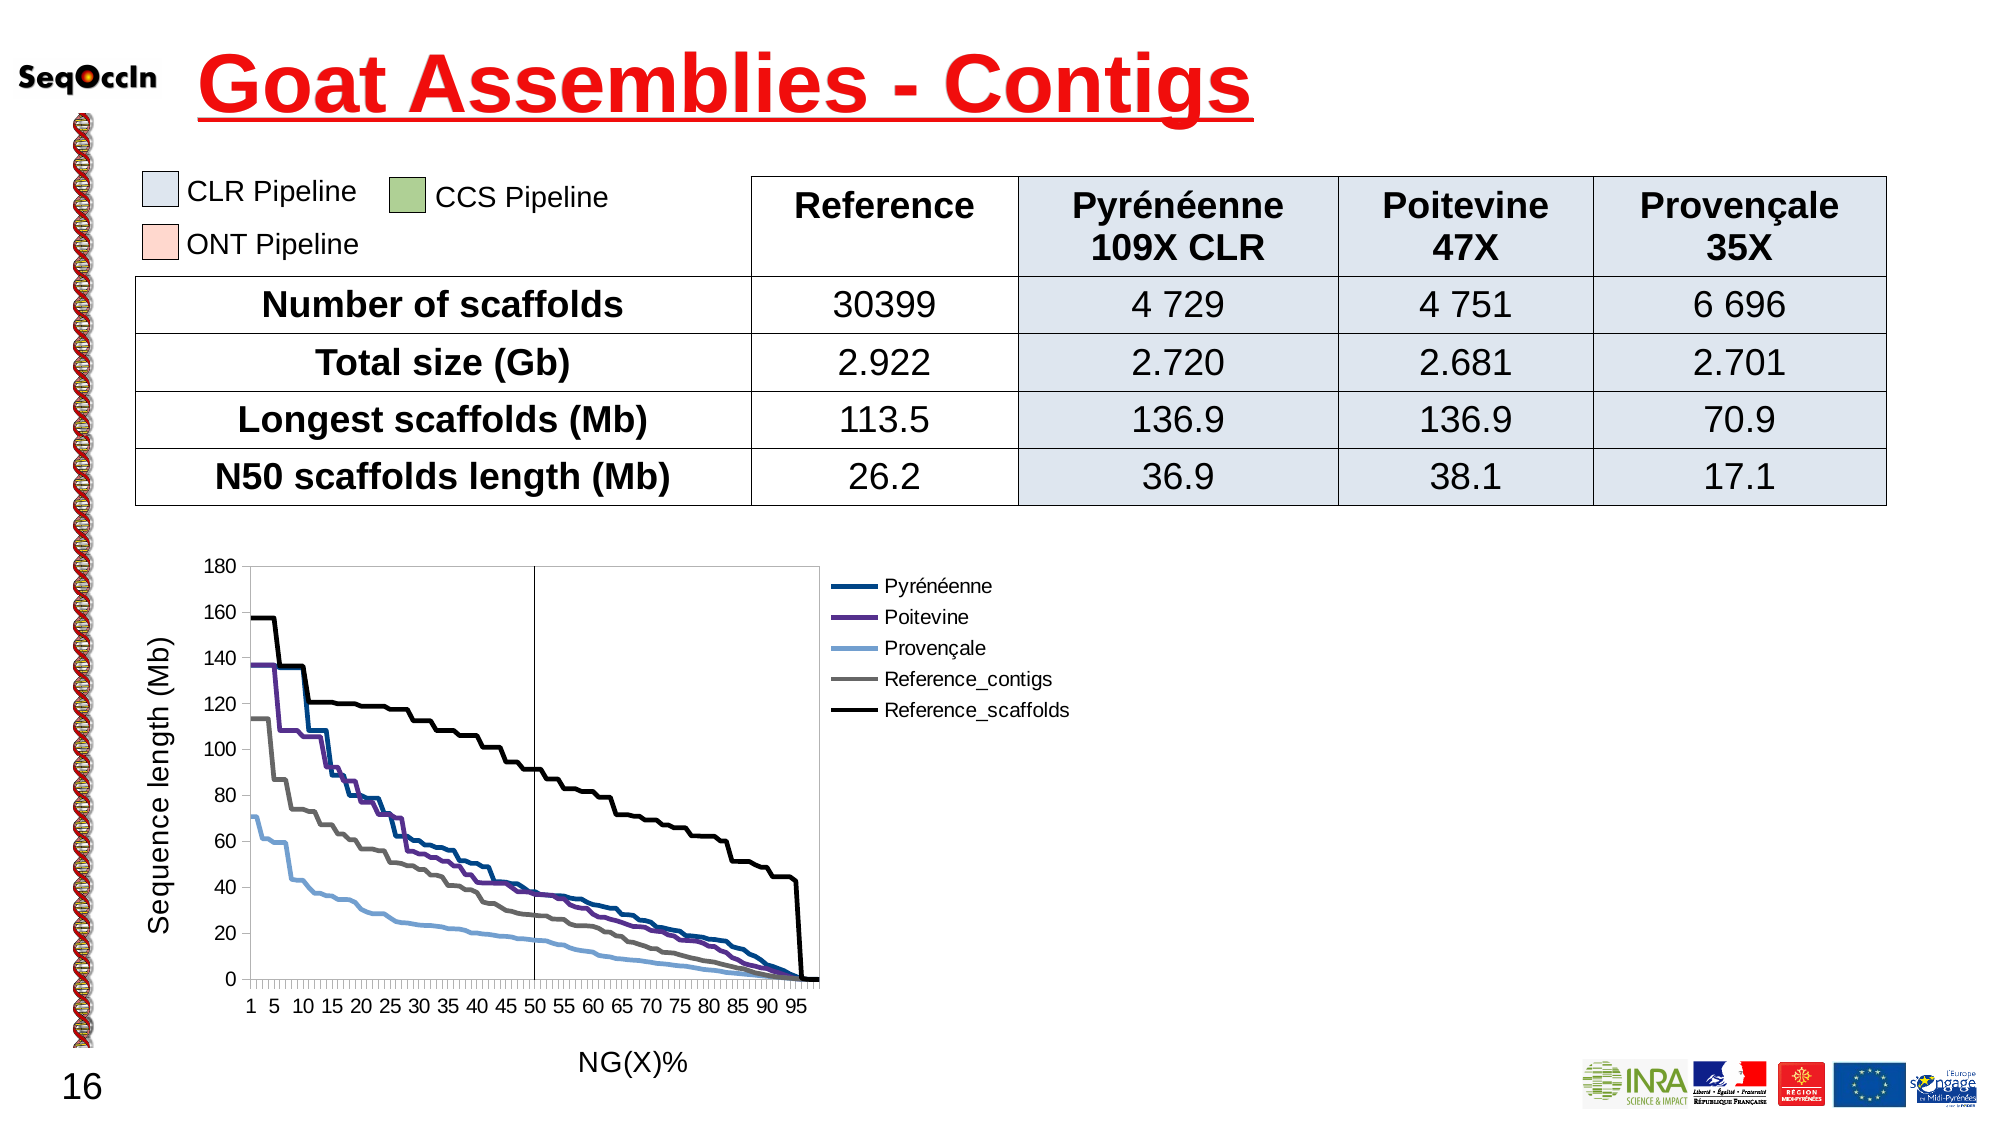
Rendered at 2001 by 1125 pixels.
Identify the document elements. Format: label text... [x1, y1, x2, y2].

table_cell 2.720 [1019, 334, 1338, 391]
table_cell 4 729 [1019, 277, 1338, 333]
table_header [136, 177, 751, 276]
text_box [142, 224, 171, 260]
table_cell 2.922 [752, 334, 1018, 391]
table_cell 70.9 [1594, 392, 1886, 448]
table_header Reference [752, 214, 1018, 276]
table_header Provençale 35X [1594, 177, 1886, 276]
table_cell 4 751 [1339, 277, 1593, 333]
table_cell 26.2 [752, 449, 1018, 505]
table_cell Number of scaffolds [136, 277, 751, 333]
table_cell 6 696 [1594, 277, 1886, 333]
table_header Poitevine 47X [1339, 214, 1593, 276]
table_cell 113.5 [752, 392, 1018, 448]
table_cell 2.681 [1339, 334, 1593, 391]
table_header Pyrénéenne 109X CLR [1019, 214, 1338, 276]
text_box ONT Pipeline [171, 220, 375, 268]
picture [1832, 1061, 1983, 1111]
picture [1581, 1059, 1689, 1109]
table_cell 38.1 [1339, 449, 1593, 505]
table_cell 17.1 [1594, 449, 1886, 505]
picture [1778, 1062, 1825, 1106]
text_box Goat assemblies - Contigs [183, 30, 1837, 214]
chart [106, 543, 1105, 1105]
table_cell 30399 [752, 277, 1018, 333]
table_cell 136.9 [1339, 392, 1593, 448]
table_cell N50 scaffolds length (Mb) [136, 449, 751, 505]
text_box [389, 177, 420, 213]
picture [13, 58, 162, 99]
table_cell 36.9 [1019, 449, 1338, 505]
picture [73, 113, 91, 1048]
table_cell 136.9 [1019, 392, 1338, 448]
table_cell 2.701 [1594, 334, 1886, 391]
text_box CLR Pipeline [172, 167, 373, 216]
text_box CCS Pipeline [420, 173, 624, 222]
table_cell Longest scaffolds (Mb) [136, 392, 751, 448]
text_box [142, 171, 172, 207]
table_cell Total size (Gb) [136, 334, 751, 391]
